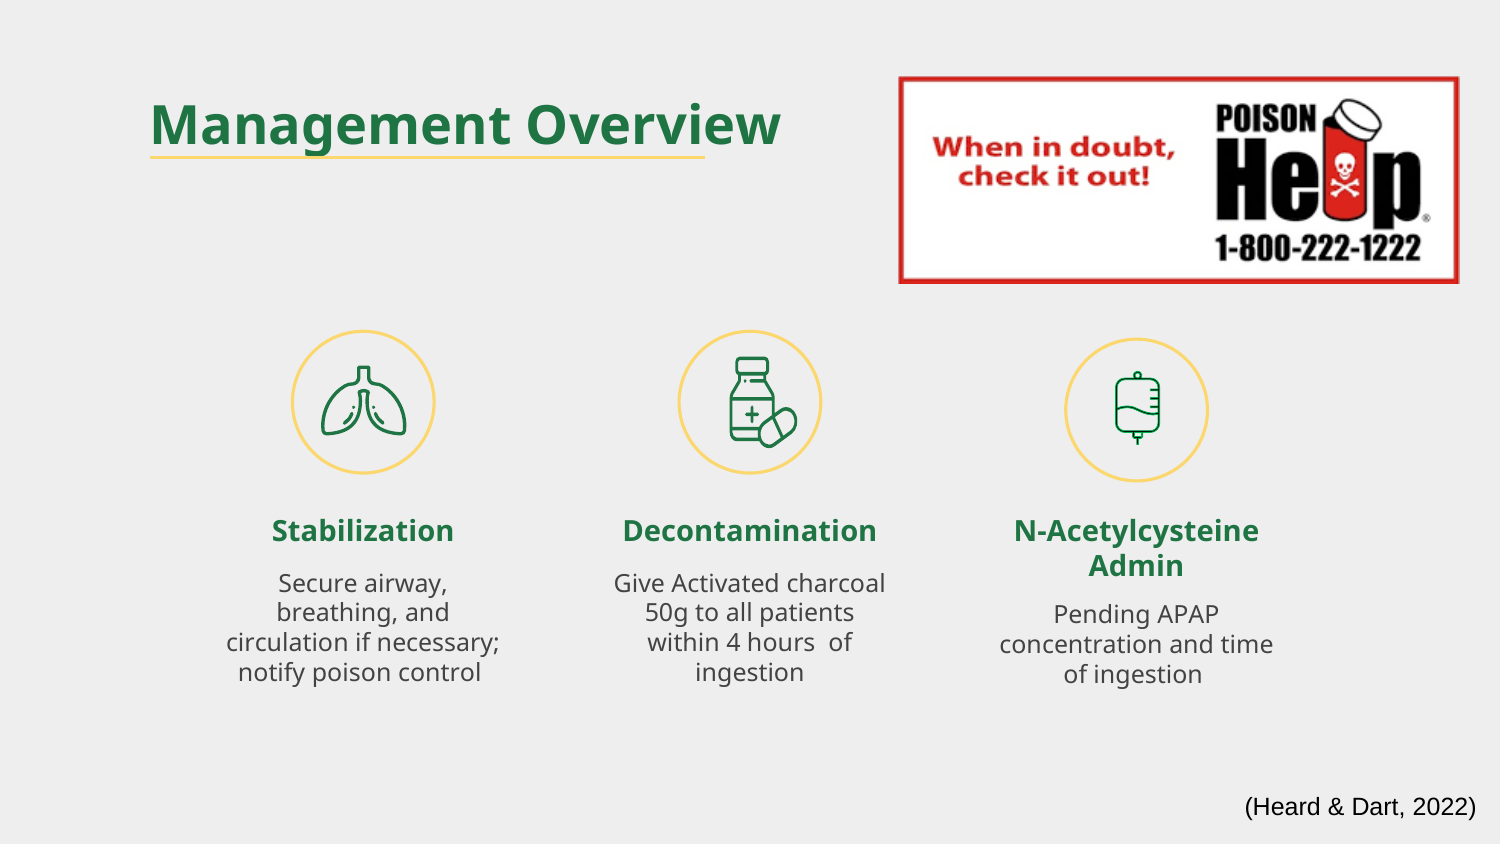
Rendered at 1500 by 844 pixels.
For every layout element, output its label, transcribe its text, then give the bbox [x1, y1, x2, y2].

title Decontamination [596, 497, 904, 552]
picture [898, 76, 1460, 284]
text_box [729, 356, 798, 449]
subtitle Give Activated charcoal 50g to all patients within 4 hours of ingestion [596, 552, 904, 683]
subtitle Pending APAP concentration and time of ingestion [982, 584, 1291, 715]
title Management Overview [134, 75, 1366, 170]
text_box [321, 365, 407, 436]
title N-Acetylcysteine Admin [982, 497, 1291, 584]
title Stabilization [209, 497, 518, 552]
picture [1096, 365, 1179, 449]
text_box (Heard & Dart, 2022) [1229, 783, 1500, 829]
subtitle Secure airway, breathing, and circulation if necessary; notify poison control [209, 552, 518, 683]
